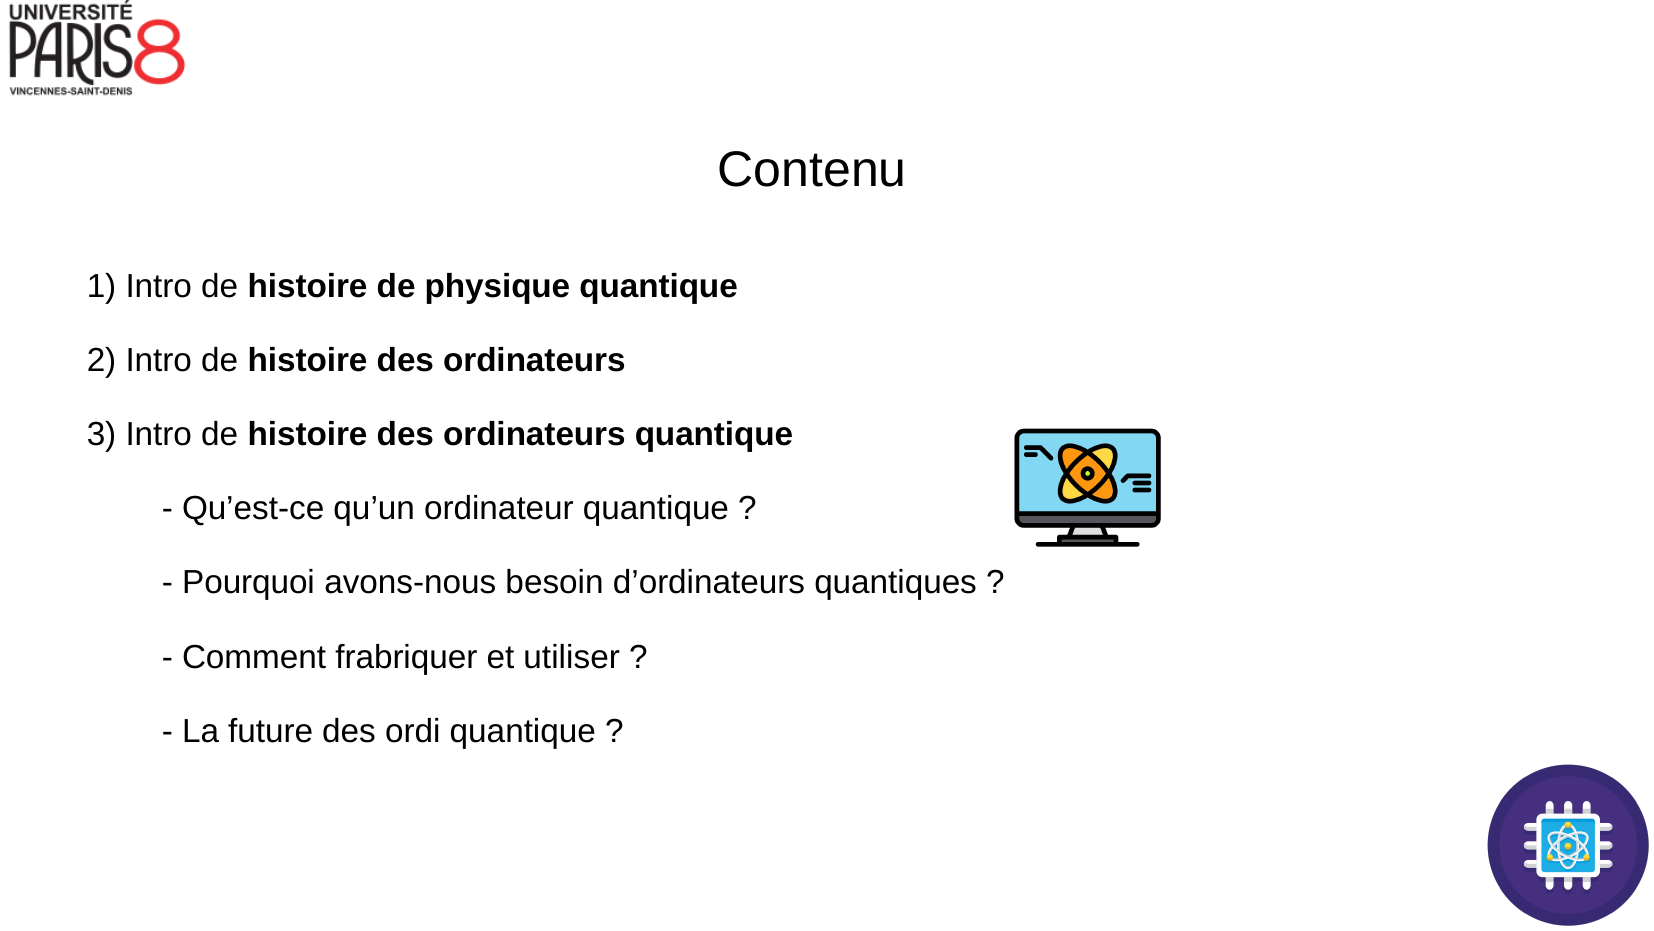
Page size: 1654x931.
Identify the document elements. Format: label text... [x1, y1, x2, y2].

subtitle 1) Intro de histoire de physique quantique 2) Intro de histoire des ordinateurs 3) Intro de histoire des ordinateurs quantique - Qu’est-ce qu’un ordinateur quantique ? - Pourquoi avons-nous besoin d’ordinateurs quantiques ? - Comment frabriquer et utiliser ? - La future des ordi quantique ? [86, 267, 1576, 808]
title Contenu [86, 112, 1538, 226]
picture [1482, 759, 1654, 931]
picture [1012, 412, 1163, 563]
picture [0, 0, 192, 100]
